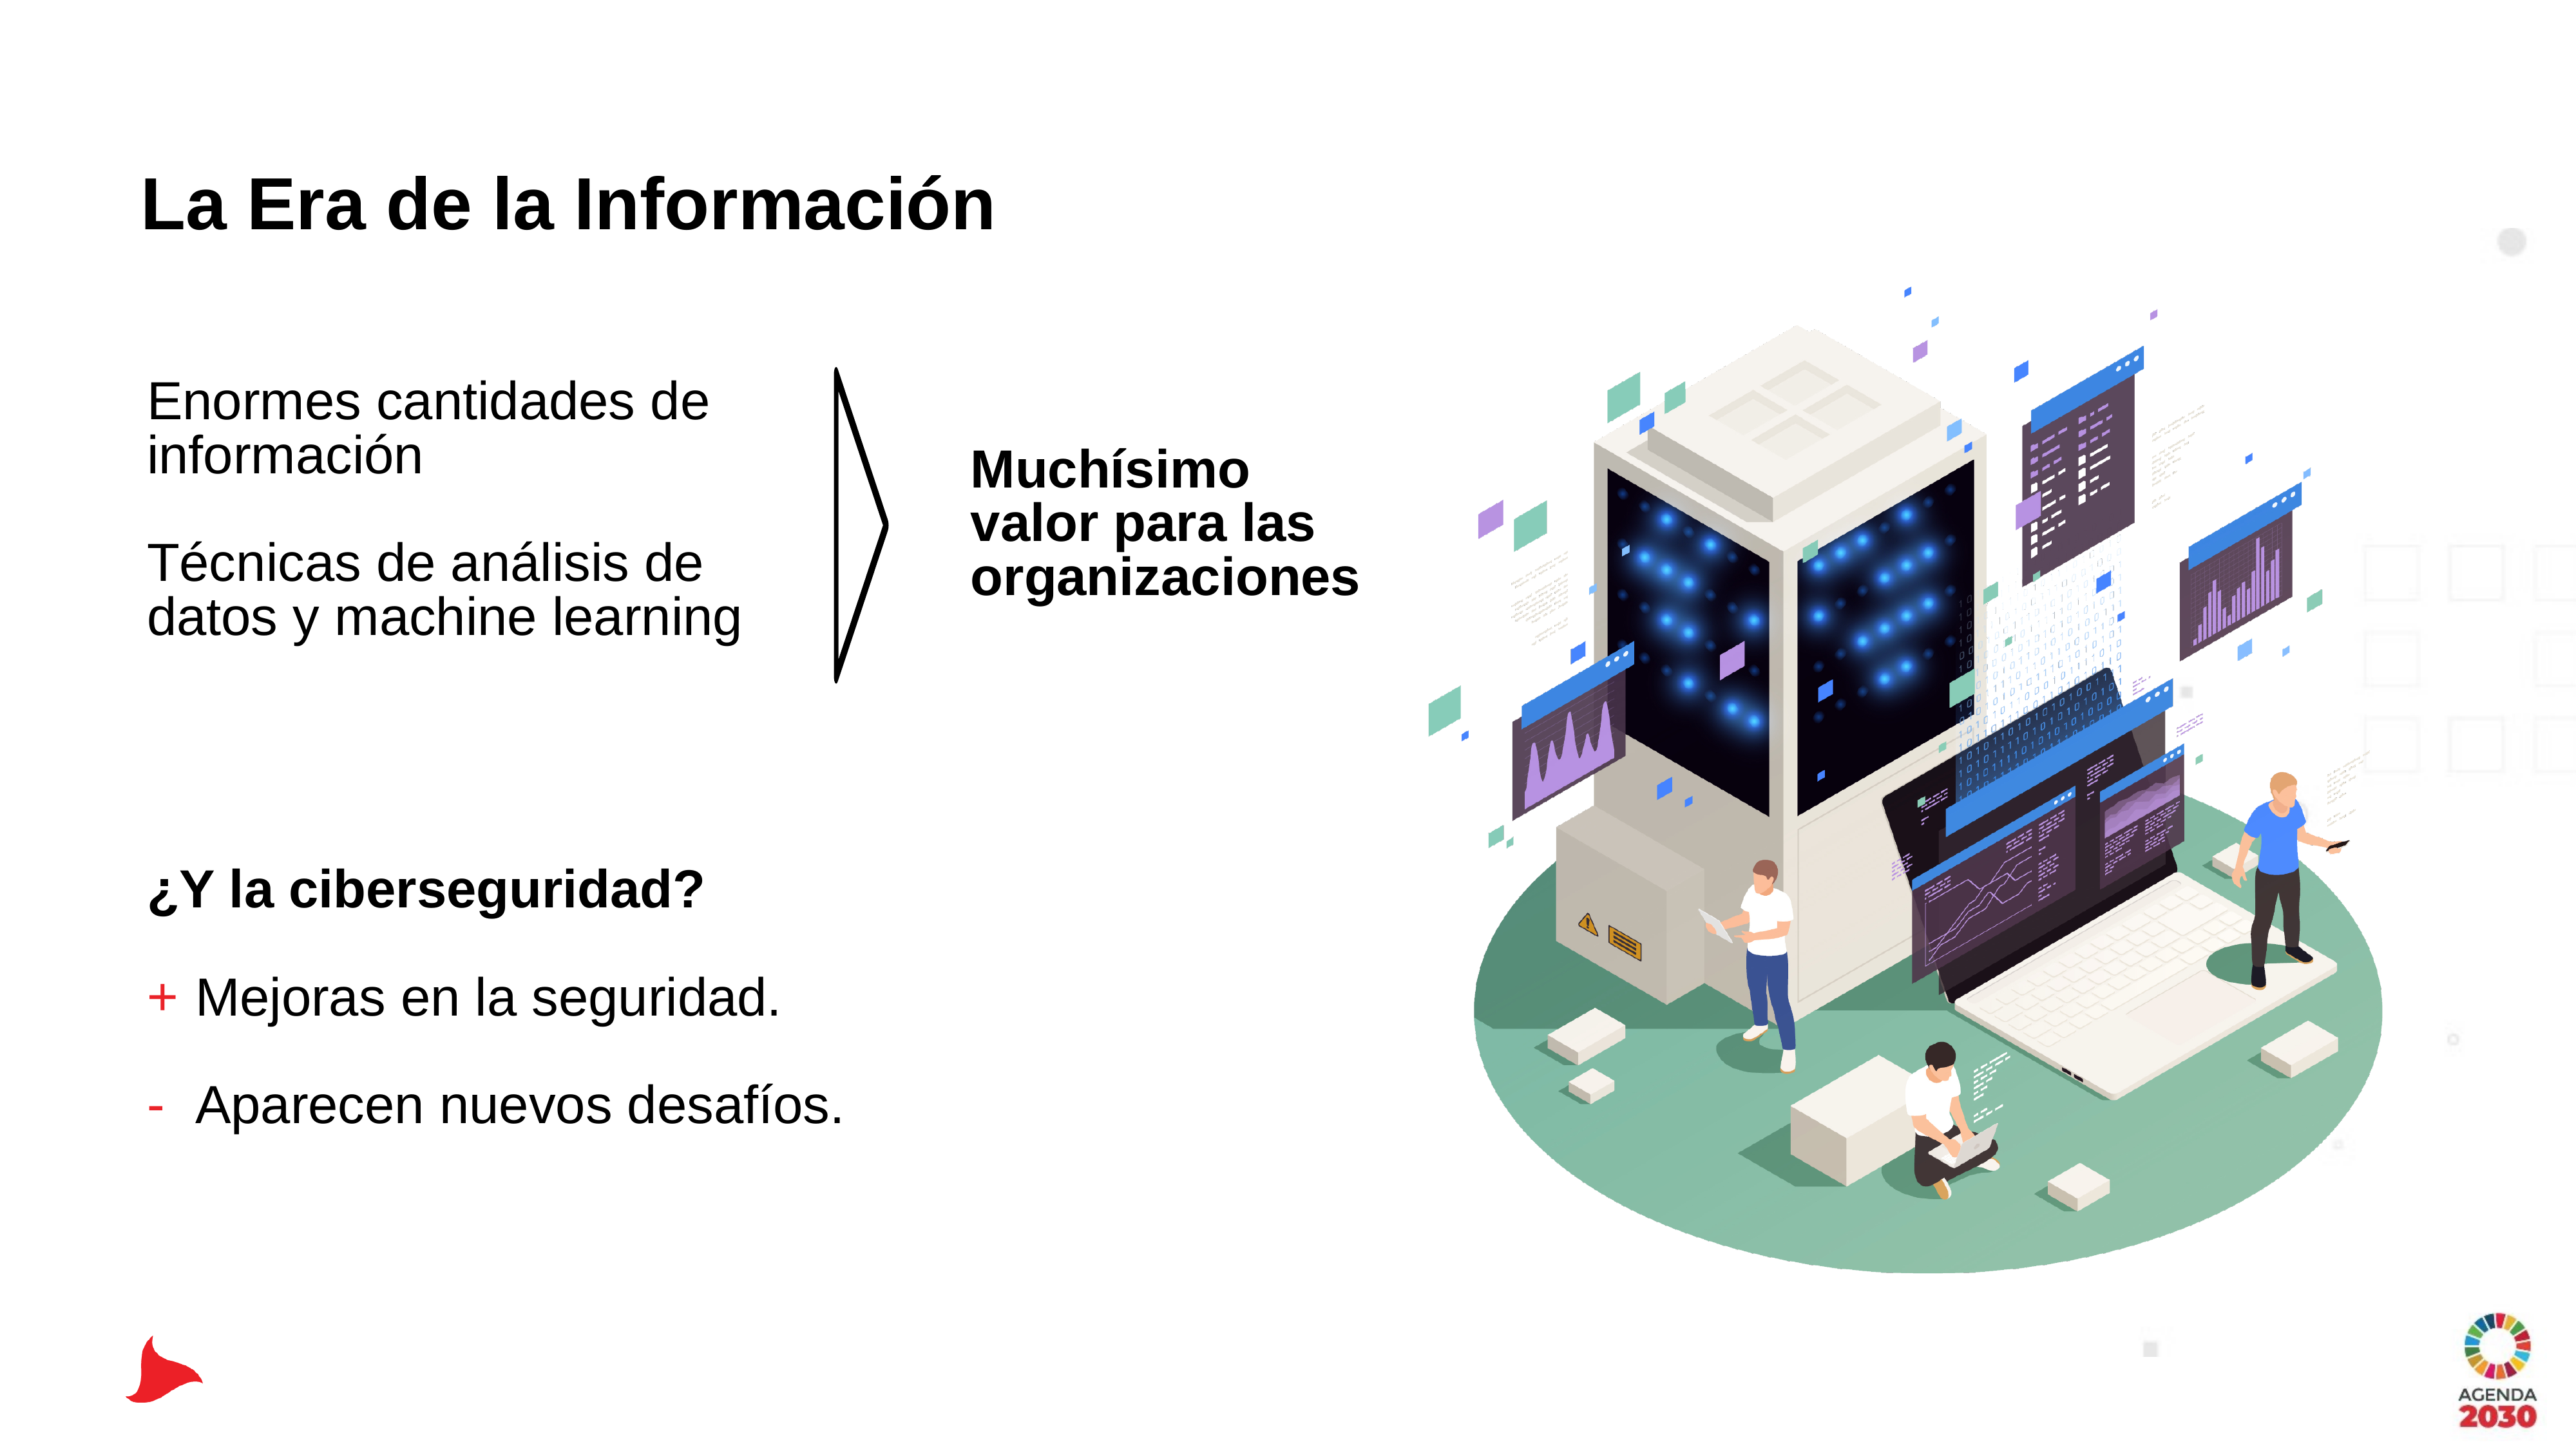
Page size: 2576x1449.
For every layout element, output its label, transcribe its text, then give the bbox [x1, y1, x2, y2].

text_box [834, 366, 889, 684]
picture [126, 1336, 203, 1403]
picture [1354, 228, 2576, 1441]
list ¿Y la ciberseguridad? Mejoras en la seguridad. Aparecen nuevos desafíos. [128, 855, 1233, 1202]
list Enormes cantidades de información Técnicas de análisis de datos y machine learning [128, 366, 816, 684]
title La Era de la Información [131, 77, 2454, 249]
list Muchísimo valor para las organizaciones [951, 413, 1354, 638]
